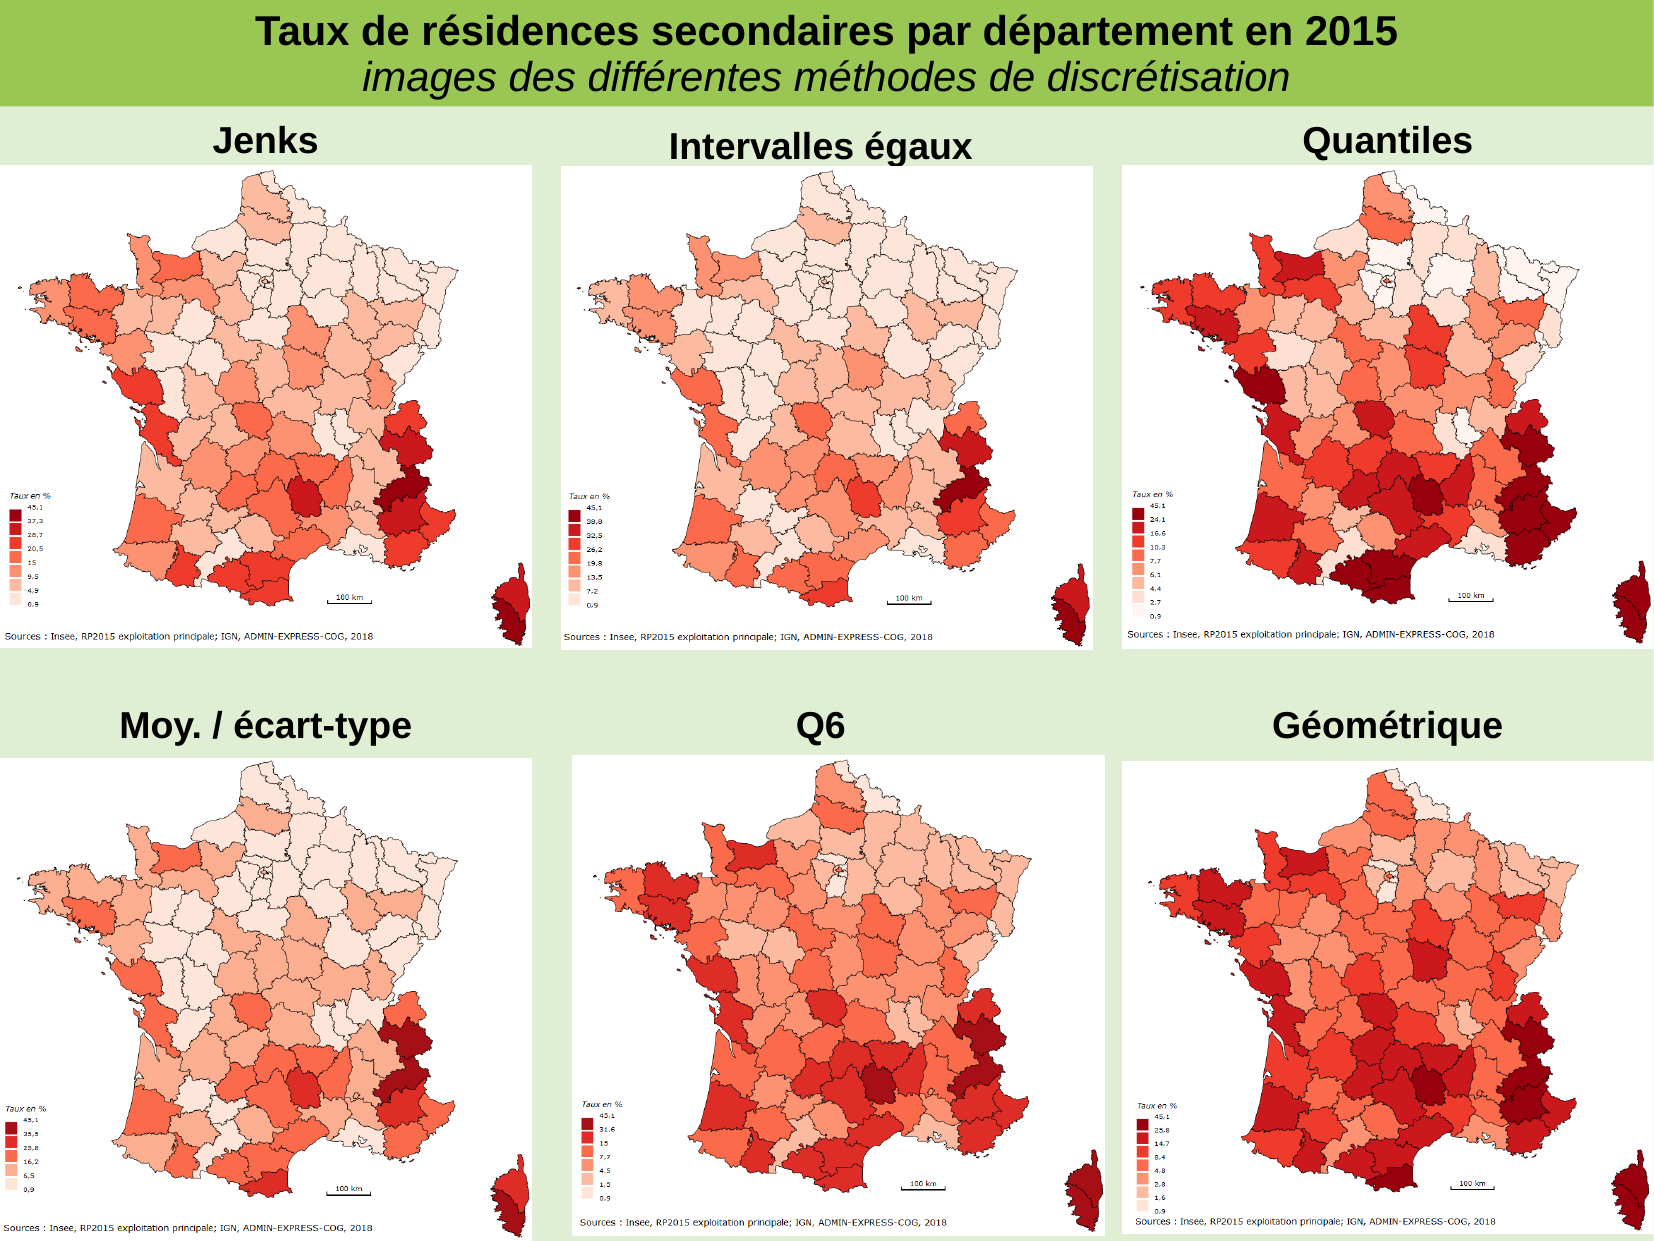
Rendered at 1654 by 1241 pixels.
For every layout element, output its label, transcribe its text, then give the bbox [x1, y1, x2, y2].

text_box Géométrique [1122, 696, 1654, 756]
picture [1122, 165, 1654, 650]
picture [572, 755, 1105, 1237]
text_box Jenks [0, 112, 532, 172]
picture [0, 758, 532, 1241]
text_box Taux de résidences secondaires par département en 2015 images des différentes méthodes de discrétisation [0, 0, 1654, 108]
picture [0, 172, 532, 648]
text_box Q6 [555, 696, 1087, 756]
picture [561, 166, 1093, 650]
text_box Intervalles égaux [555, 118, 1087, 178]
picture [1122, 761, 1654, 1234]
text_box Moy. / écart-type [0, 696, 532, 756]
text_box Quantiles [1122, 112, 1654, 165]
